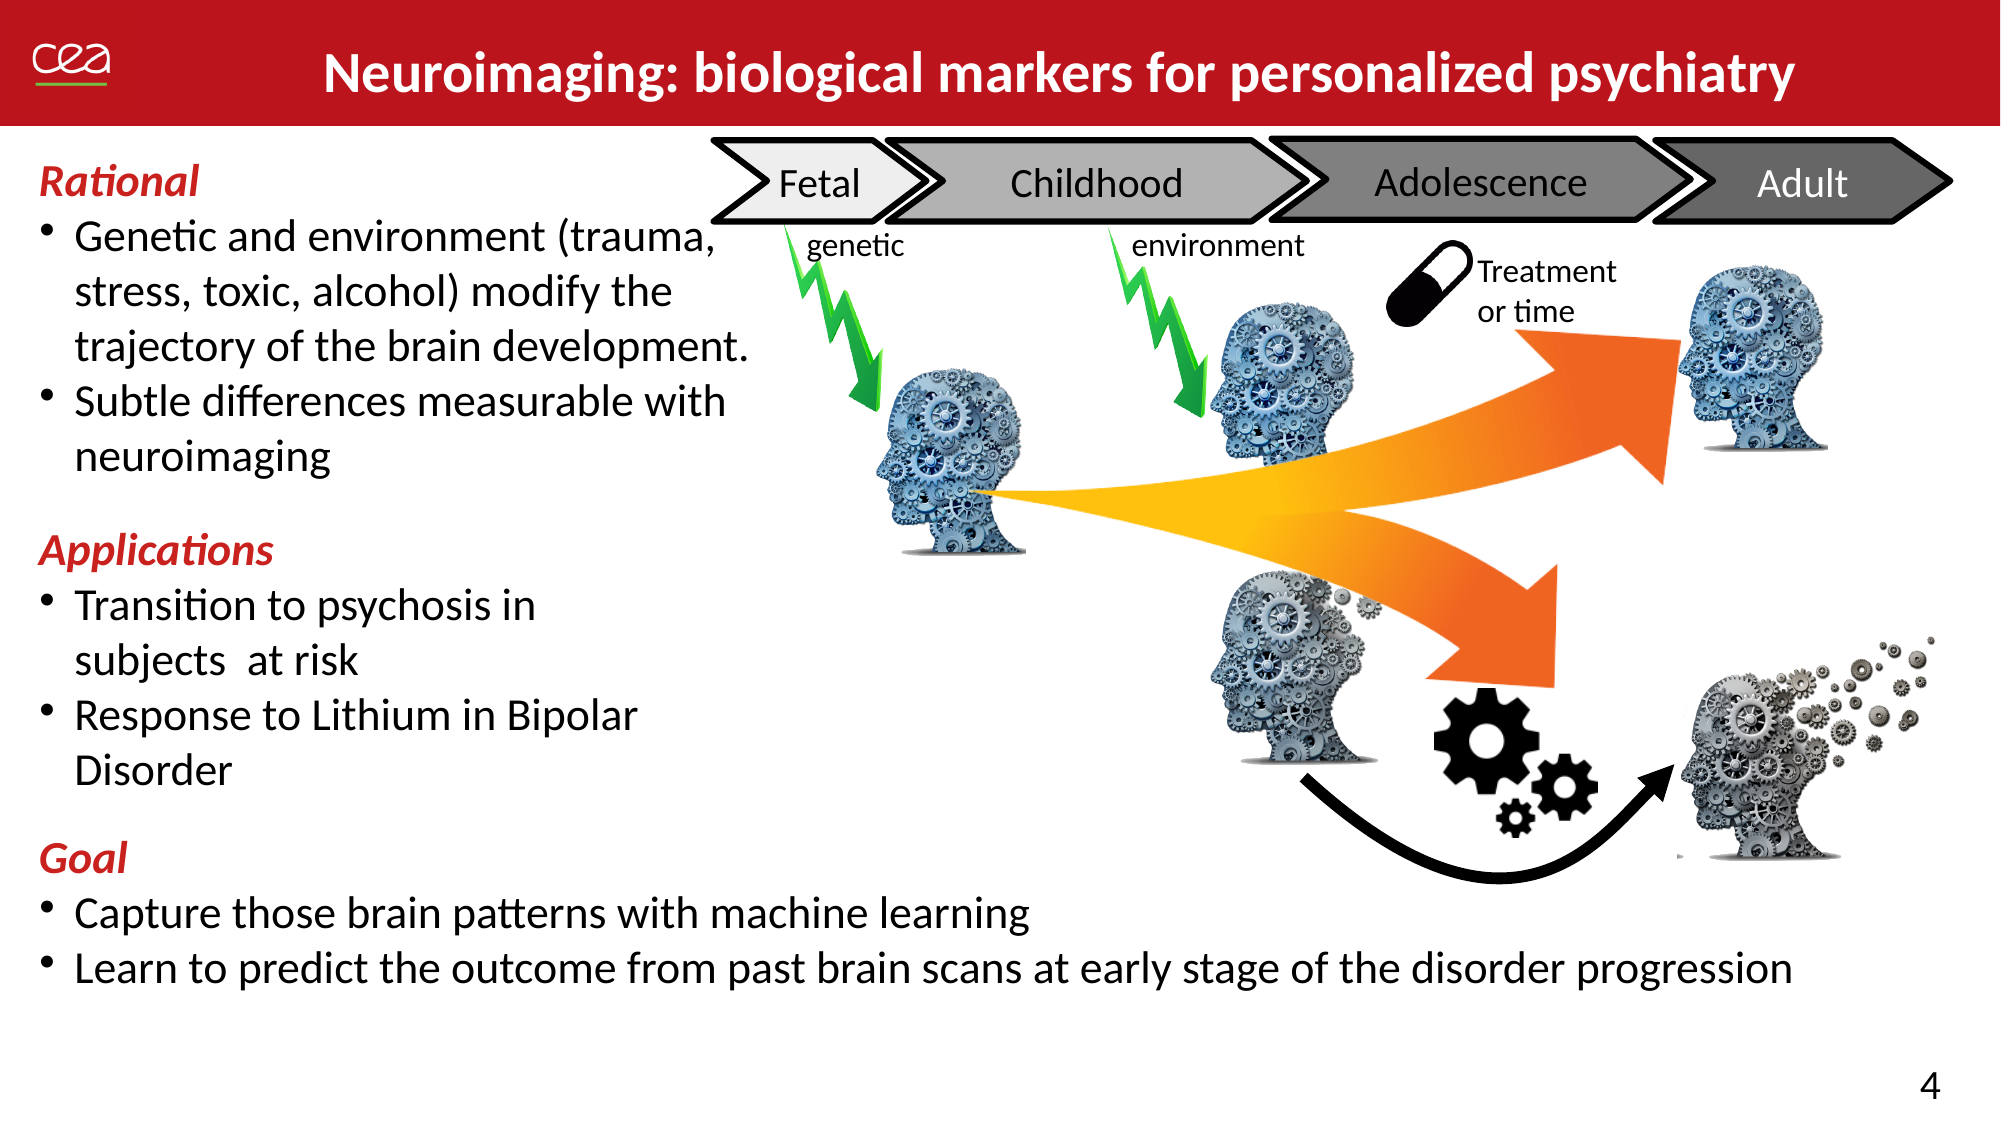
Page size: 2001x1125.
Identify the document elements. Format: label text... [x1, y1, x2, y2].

picture [804, 222, 1935, 819]
text_box environment [1131, 222, 1318, 254]
picture [9, 8, 133, 109]
picture [874, 213, 885, 222]
text_box Adolescence [1271, 138, 1691, 220]
text_box Adult [1655, 140, 1951, 222]
picture [810, 255, 818, 260]
text_box Applications Transition to psychosis in subjects at risk Response to Lithium in Bipolar Disorder [24, 512, 702, 756]
text_box Fetal [713, 140, 927, 222]
text_box Goal Capture those brain patterns with machine learning Learn to predict the outcome from past brain scans at early stage of the disorder progression [24, 819, 1974, 1110]
text_box genetic [806, 222, 919, 254]
text_box Neuroimaging: biological markers for personalized psychiatry [119, 15, 2000, 124]
text_box Childhood [887, 140, 1307, 222]
text_box Rational Genetic and environment (trauma, stress, toxic, alcohol) modify the trajectory of the brain development. Subtle differences measurable with neuroimaging [24, 142, 804, 512]
text_box Treatment or time [1462, 241, 1635, 322]
